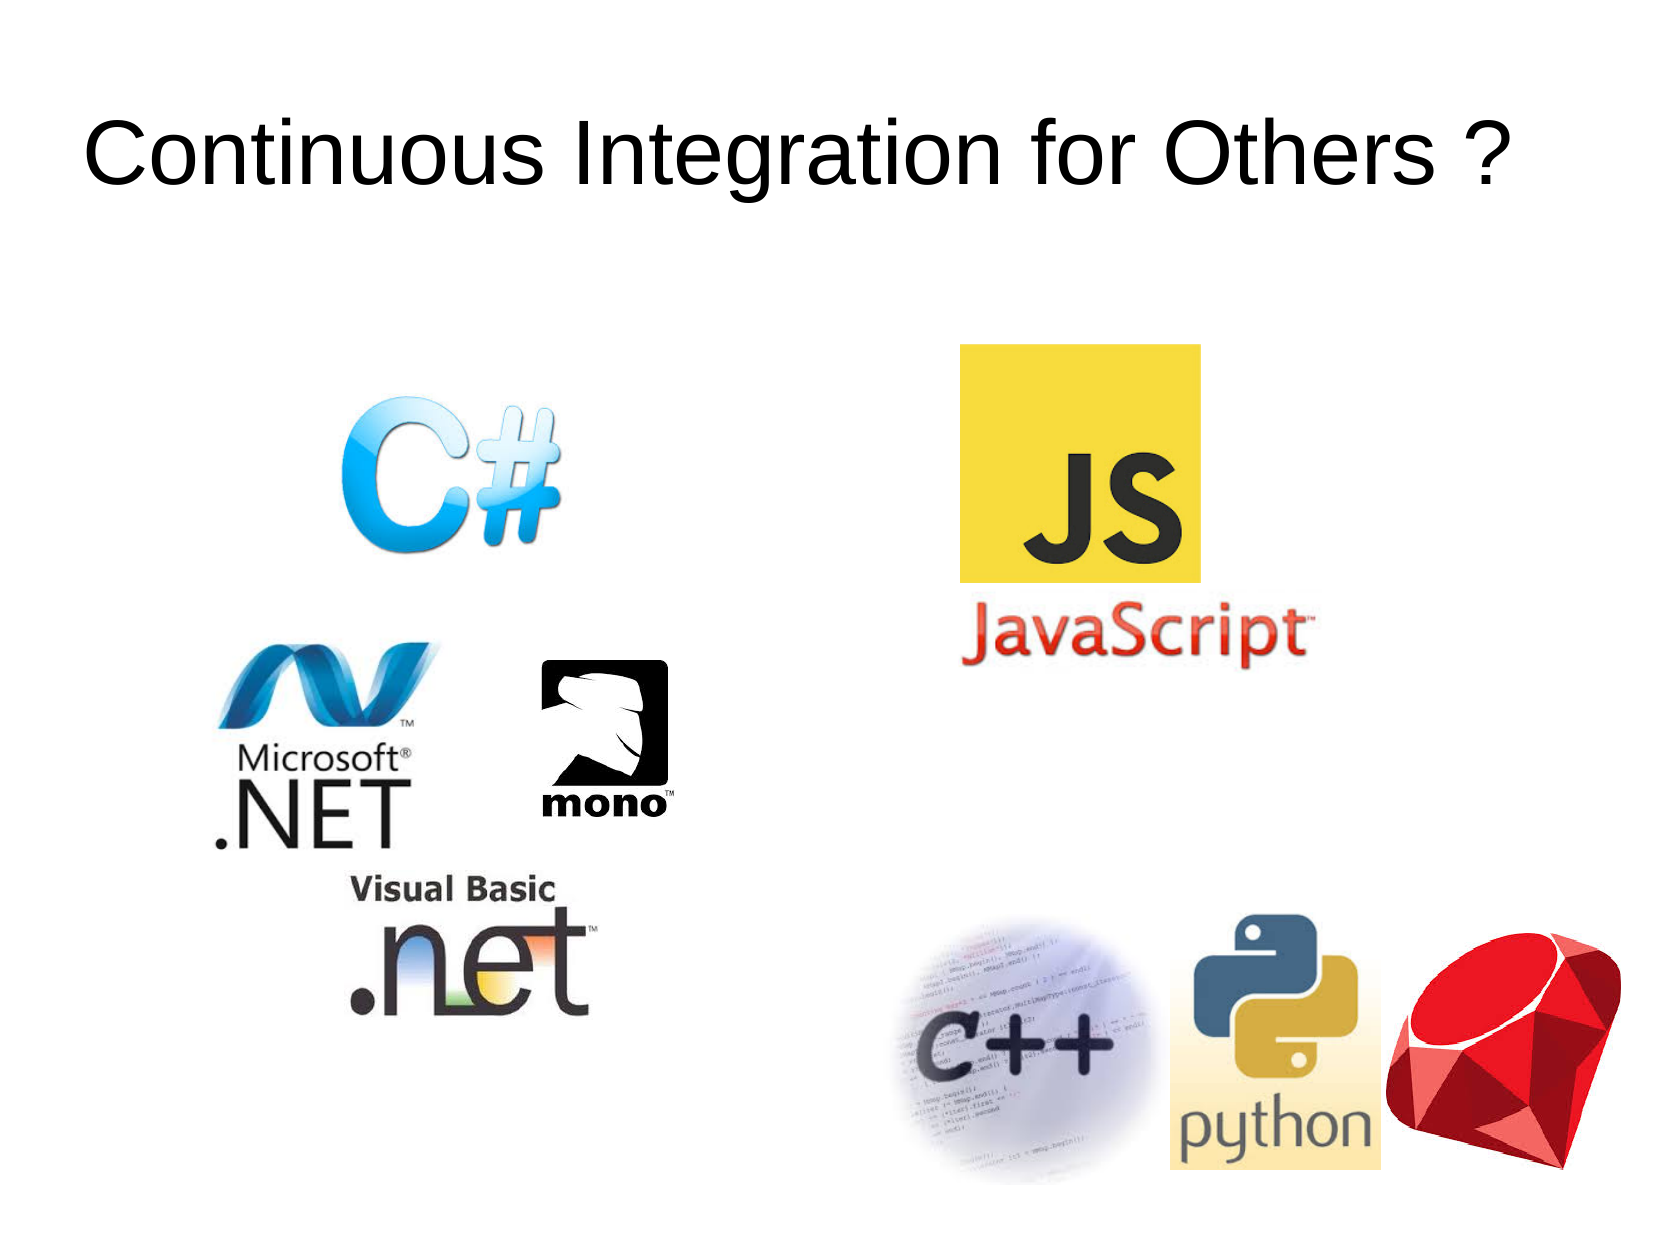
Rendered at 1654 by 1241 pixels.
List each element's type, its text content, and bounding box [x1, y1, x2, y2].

picture [870, 884, 1381, 1186]
picture [494, 645, 720, 842]
picture [960, 344, 1201, 583]
picture [958, 589, 1336, 676]
title Continuous Integration for Others ? [82, 49, 1571, 257]
picture [330, 359, 570, 598]
picture [194, 621, 600, 1021]
picture [1386, 933, 1621, 1171]
